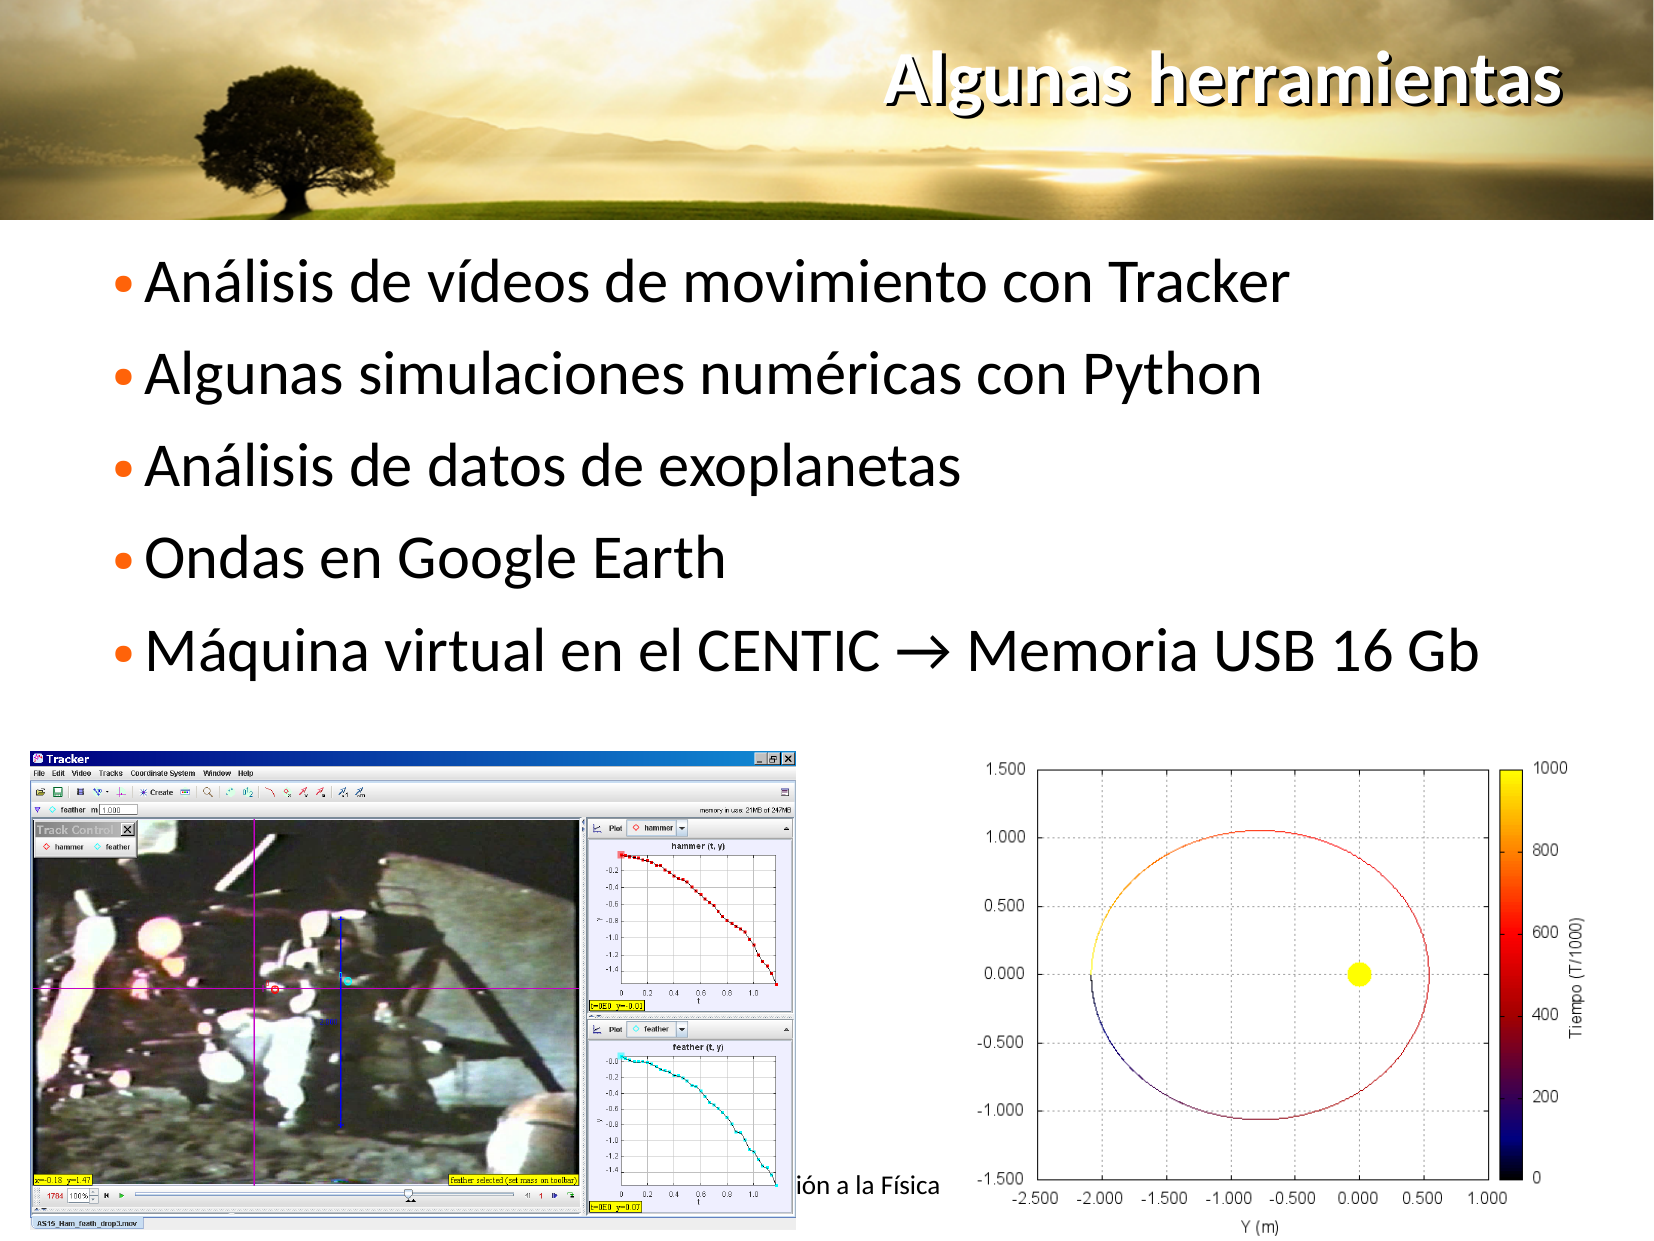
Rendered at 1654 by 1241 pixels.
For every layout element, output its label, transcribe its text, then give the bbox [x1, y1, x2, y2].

list Análisis de vídeos de movimiento con Tracker Algunas simulaciones numéricas con Python Análisis de datos de exoplanetas Ondas en Google Earth Máquina virtual en el CENTIC → Memoria USB 16 Gb [82, 255, 1571, 1156]
title Algunas herramientas [75, 19, 1564, 151]
picture [950, 749, 1606, 1241]
picture [30, 751, 796, 1231]
picture [0, 0, 1654, 220]
